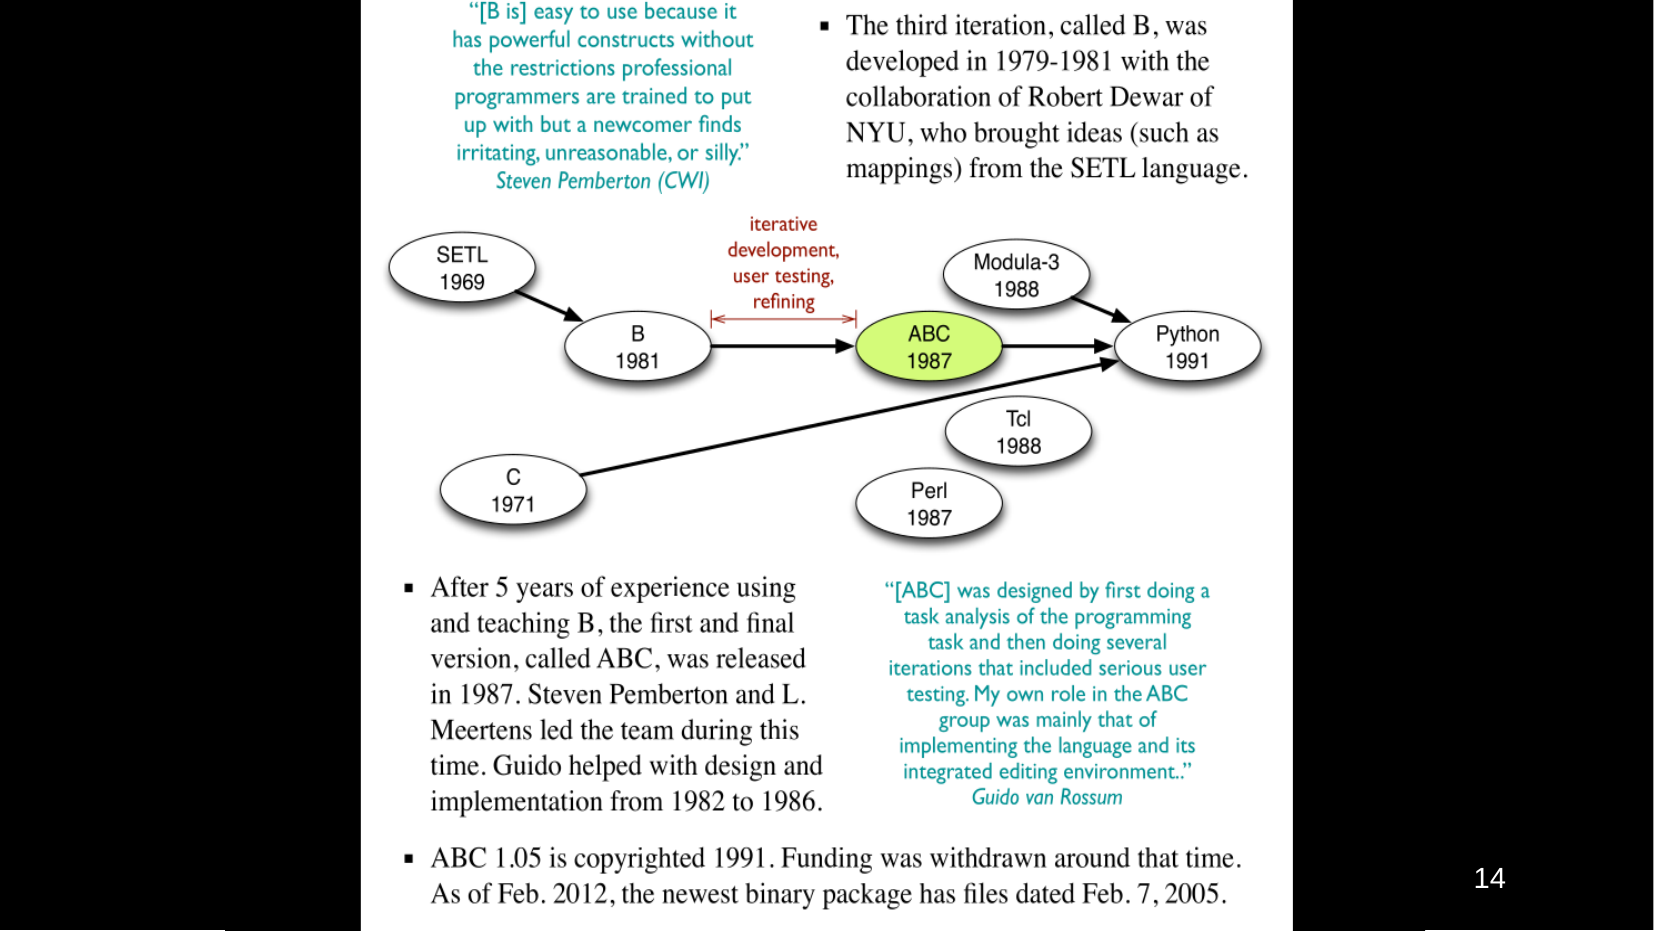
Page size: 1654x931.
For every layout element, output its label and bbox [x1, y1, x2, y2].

picture [225, 0, 1426, 931]
